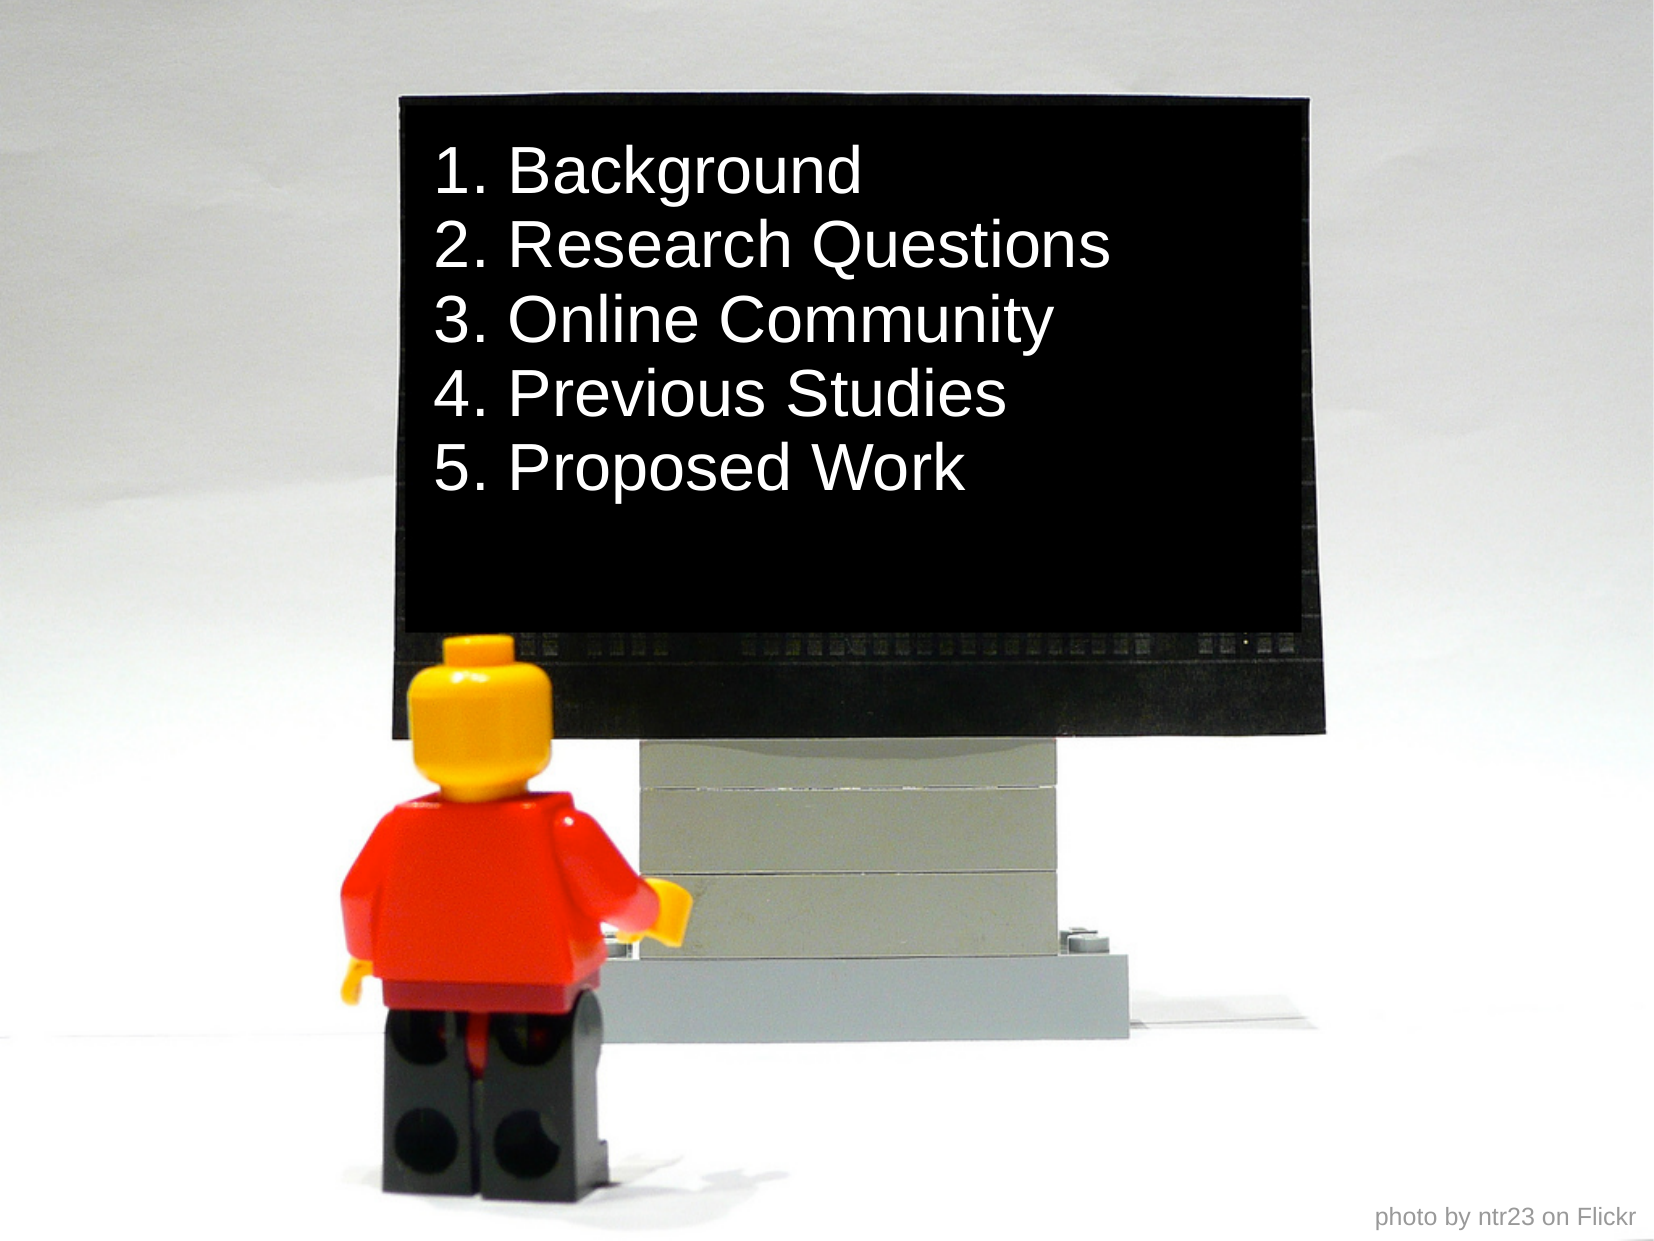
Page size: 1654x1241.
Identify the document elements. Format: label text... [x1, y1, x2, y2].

picture [0, 0, 1654, 1241]
text_box photo by ntr23 on Flickr [1197, 1195, 1652, 1239]
text_box 1. Background 2. Research Questions 3. Online Community 4. Previous Studies 5. Proposed Work [419, 126, 1345, 615]
